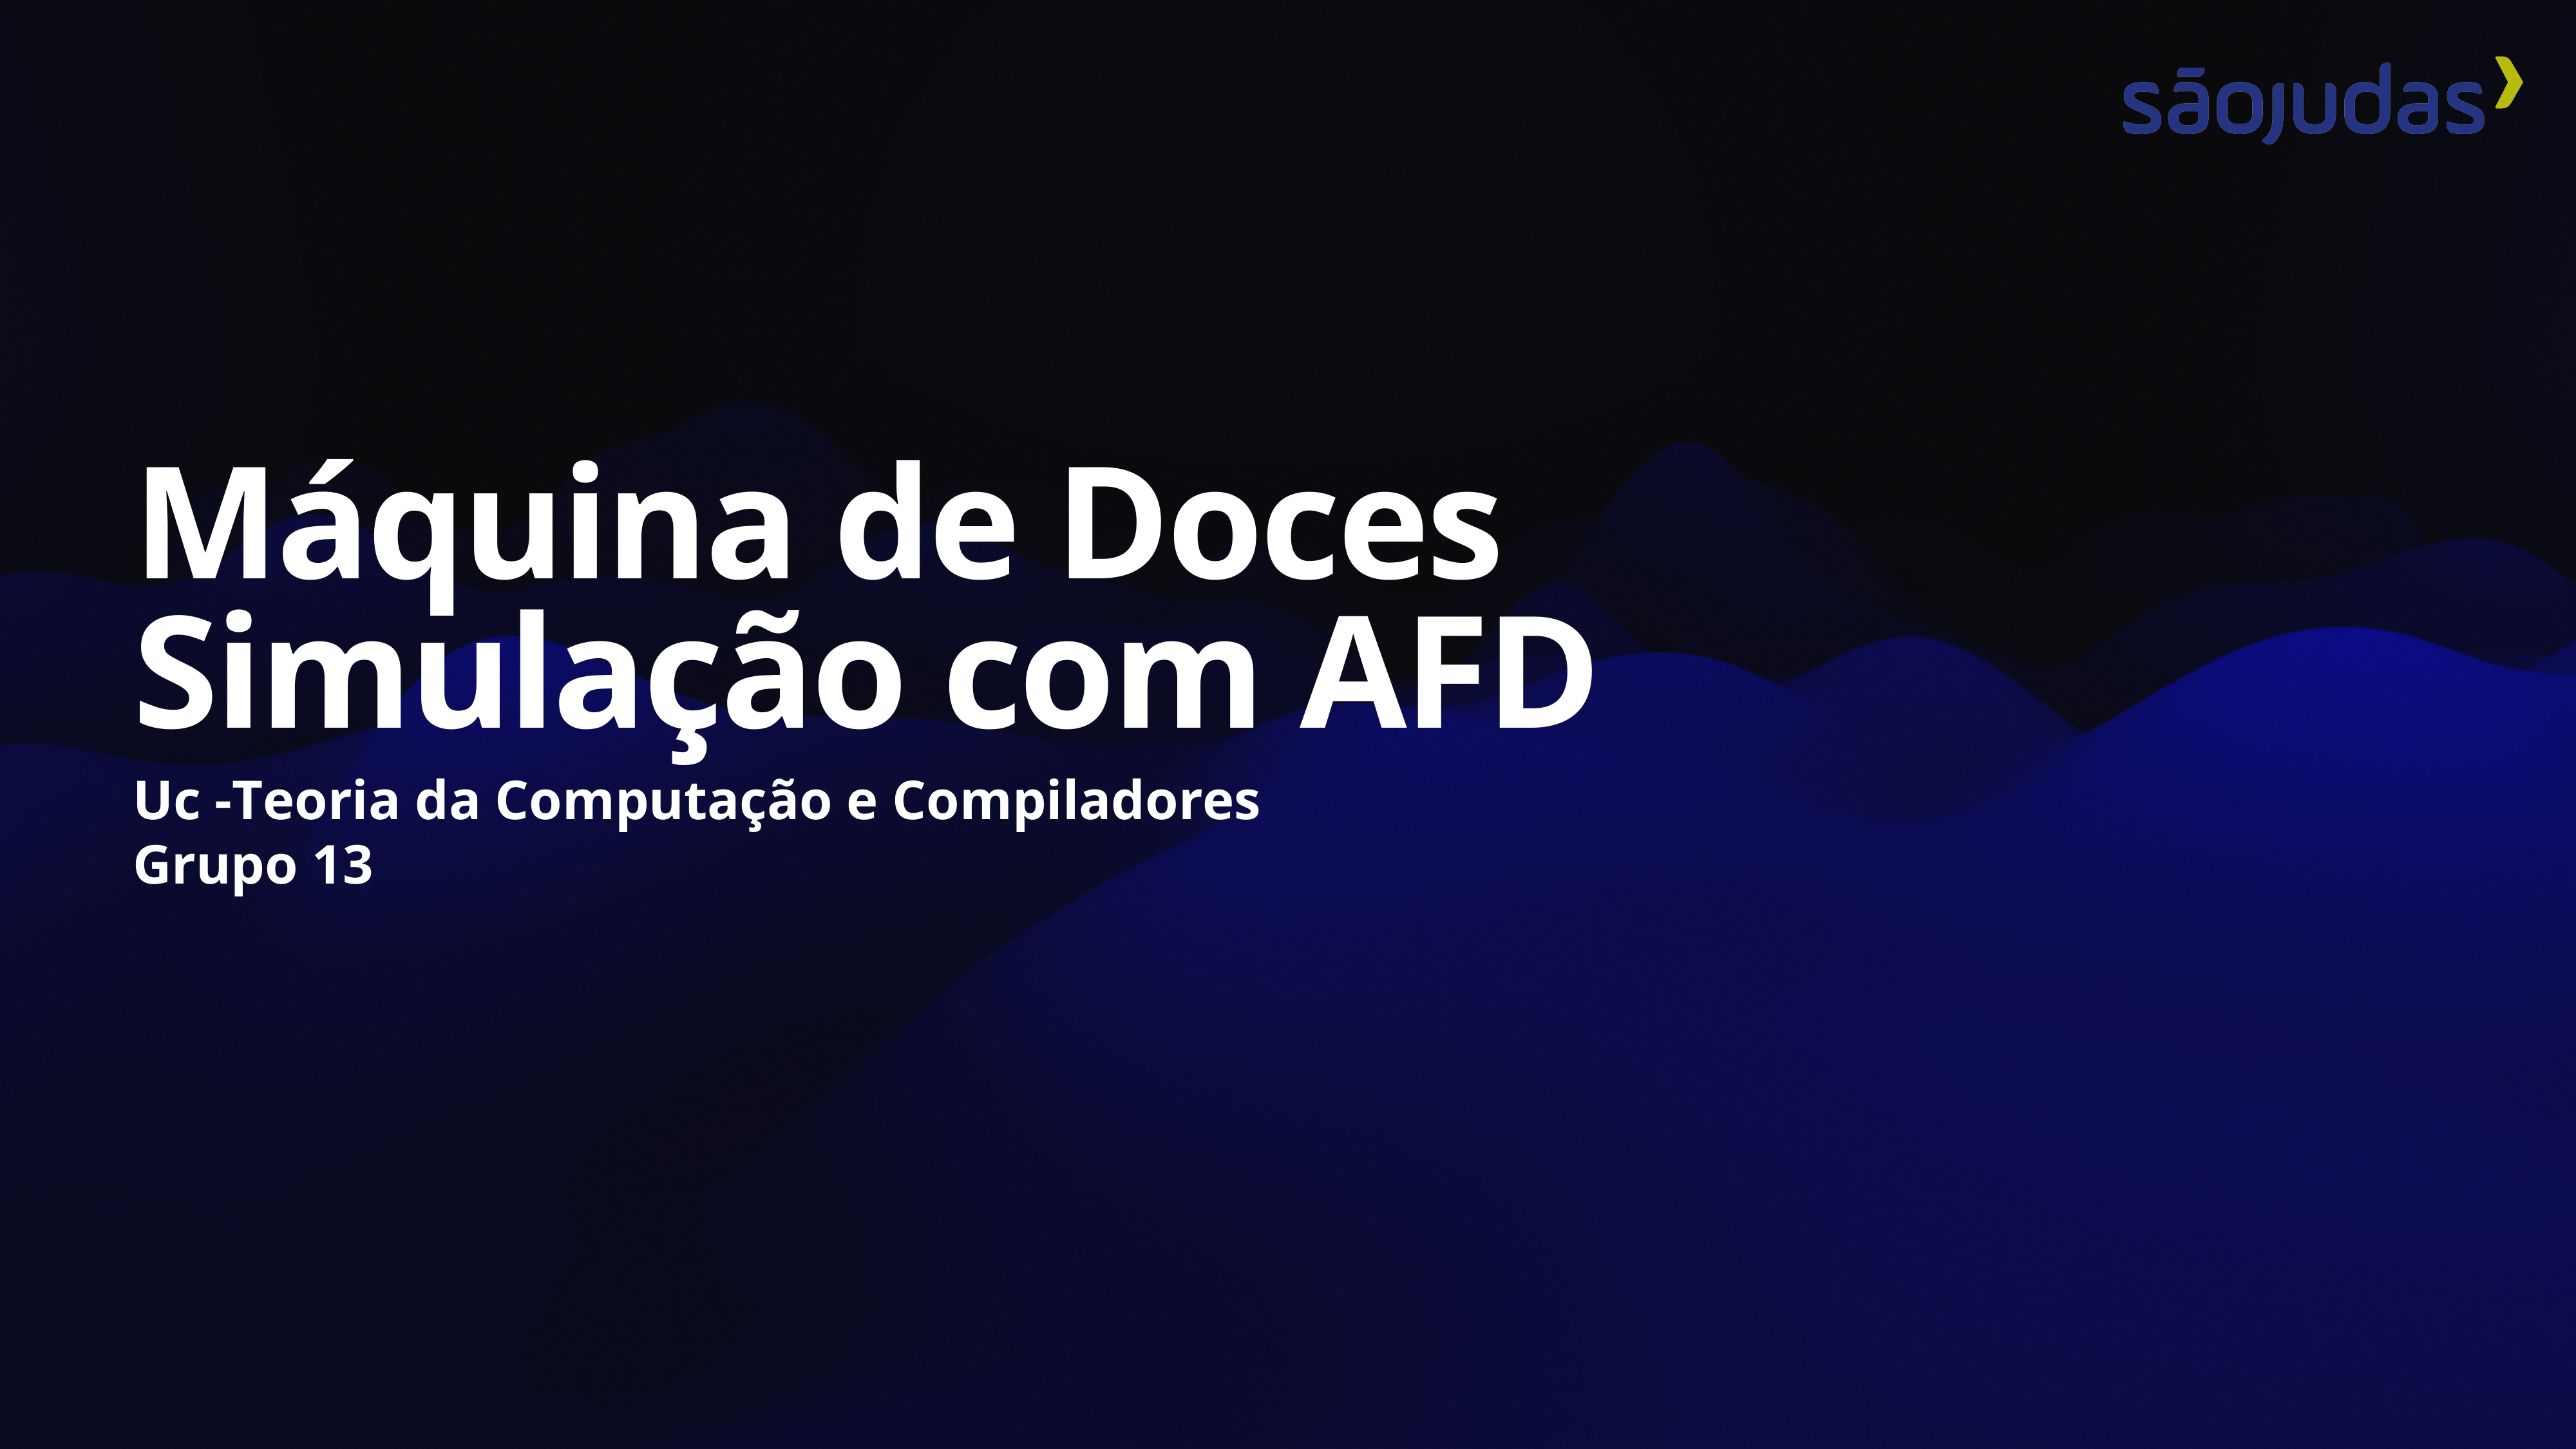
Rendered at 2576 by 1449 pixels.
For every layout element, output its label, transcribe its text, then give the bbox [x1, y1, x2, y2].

subtitle Uc -Teoria da Computação e Compiladores Grupo 13 [127, 760, 2449, 962]
picture [2095, 44, 2536, 180]
title Máquina de Doces Simulação com AFD [127, 272, 2449, 760]
